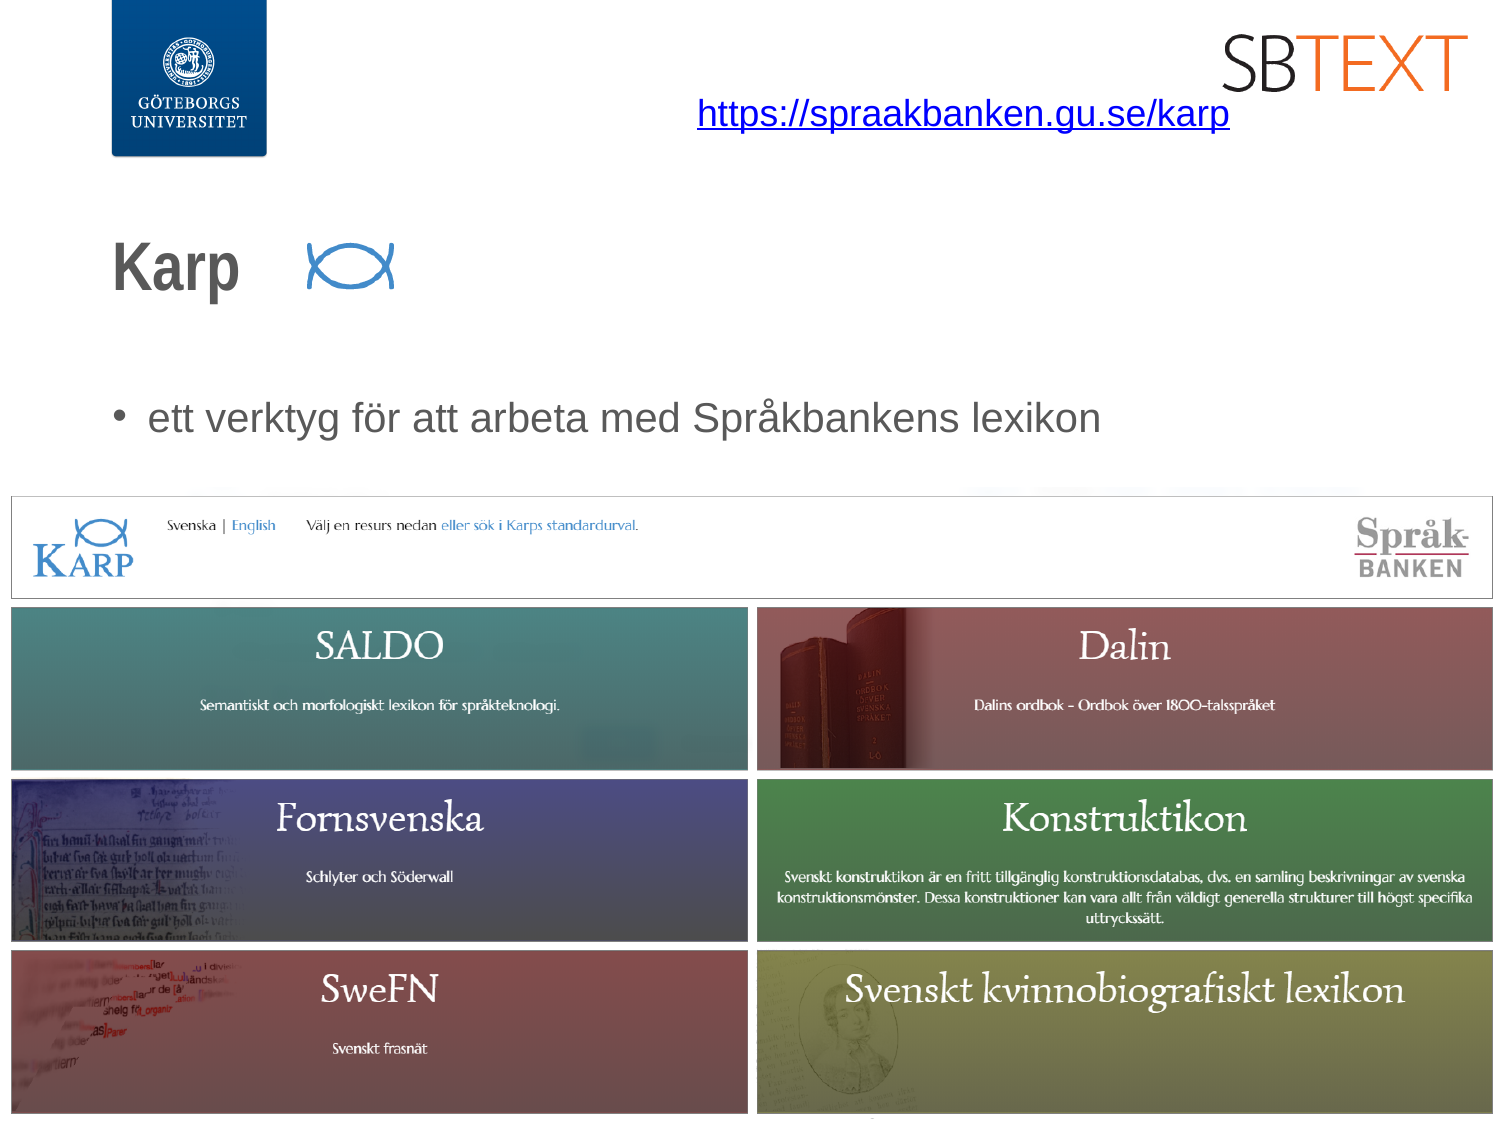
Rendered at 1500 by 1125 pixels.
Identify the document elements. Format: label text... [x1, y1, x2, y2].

text_box https://spraakbanken.gu.se/karp [682, 81, 1245, 142]
list ett verktyg för att arbeta med Språkbankens lexikon [112, 385, 1341, 487]
title Karp [112, 231, 1412, 362]
picture [1205, 19, 1476, 110]
picture [0, 487, 1500, 1120]
picture [301, 239, 404, 297]
picture [110, 0, 268, 159]
